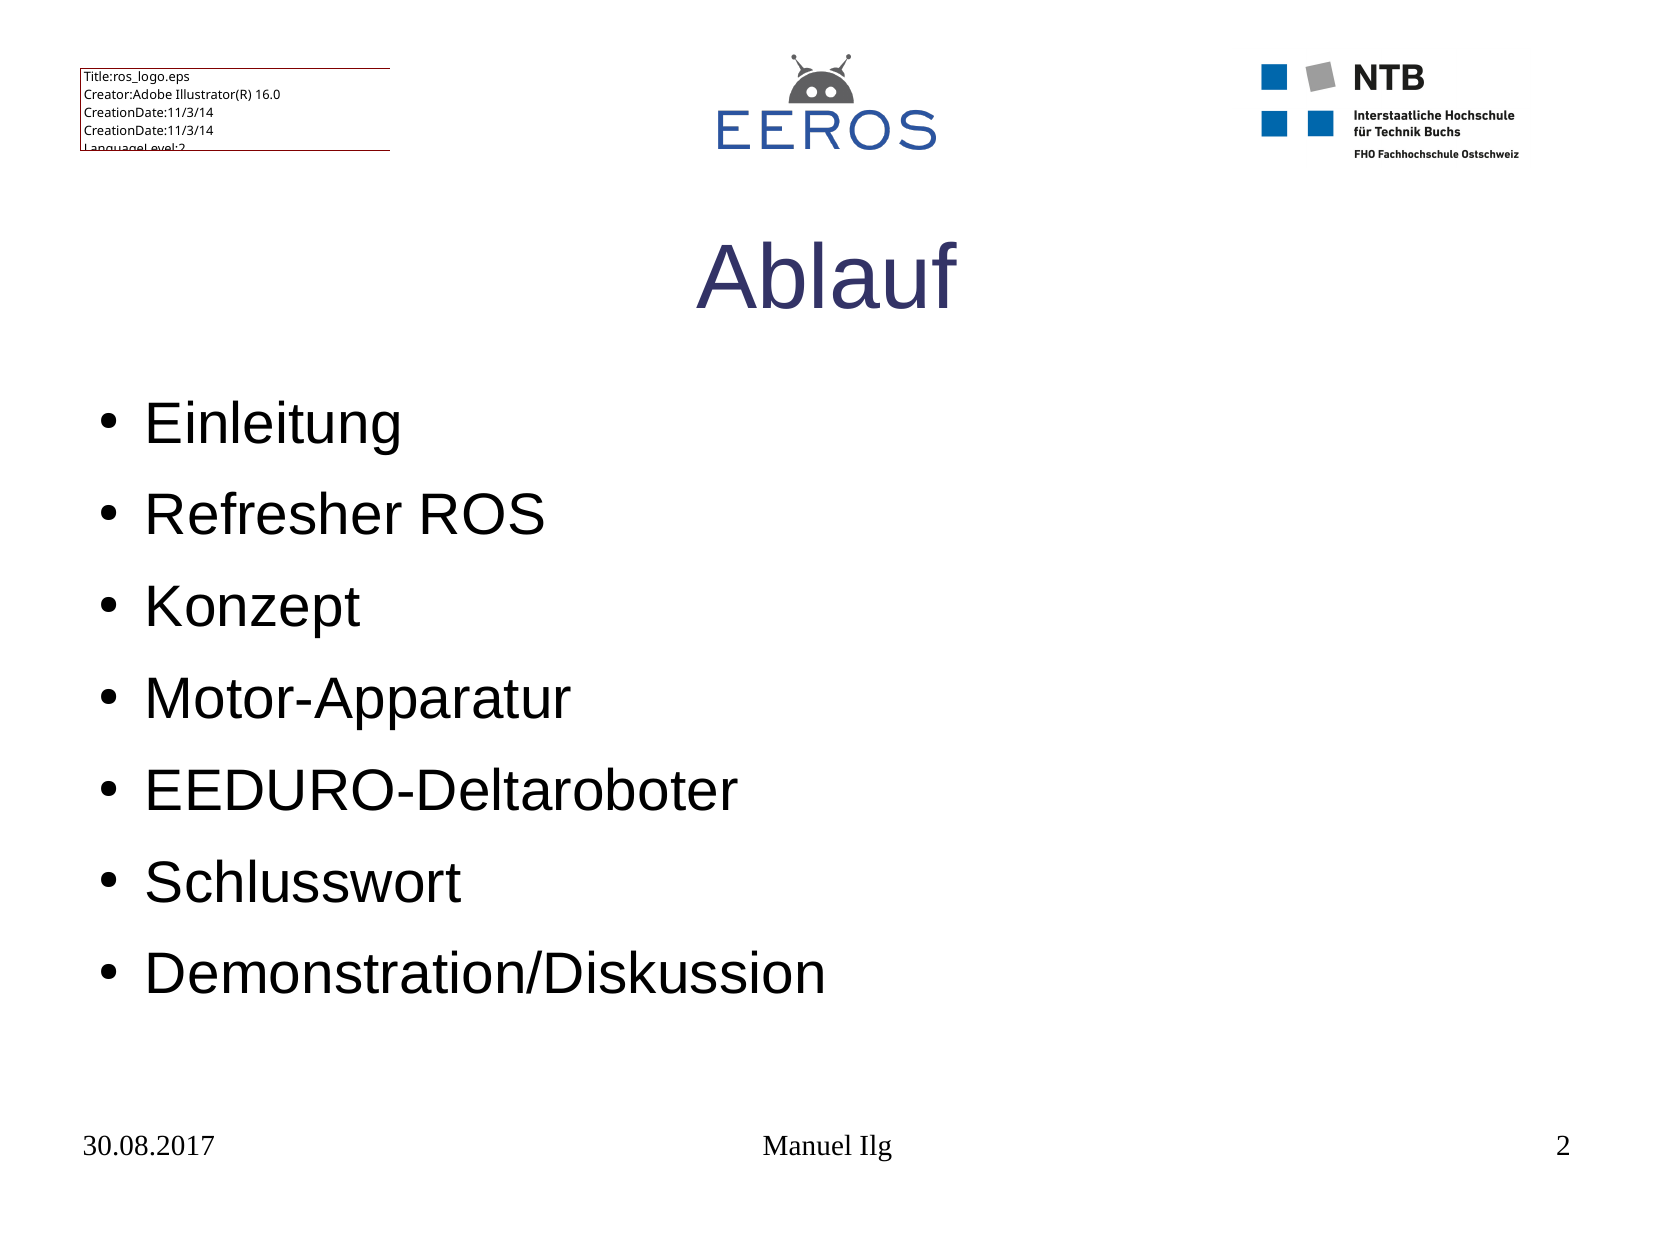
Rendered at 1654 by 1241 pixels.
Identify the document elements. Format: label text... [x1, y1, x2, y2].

list Einleitung Refresher ROS Konzept Motor-Apparatur EEDURO-Deltaroboter Schlusswort Demonstration/Diskussion [82, 390, 1571, 1010]
title Ablauf [82, 173, 1571, 381]
picture [1232, 48, 1531, 168]
picture [718, 54, 936, 150]
